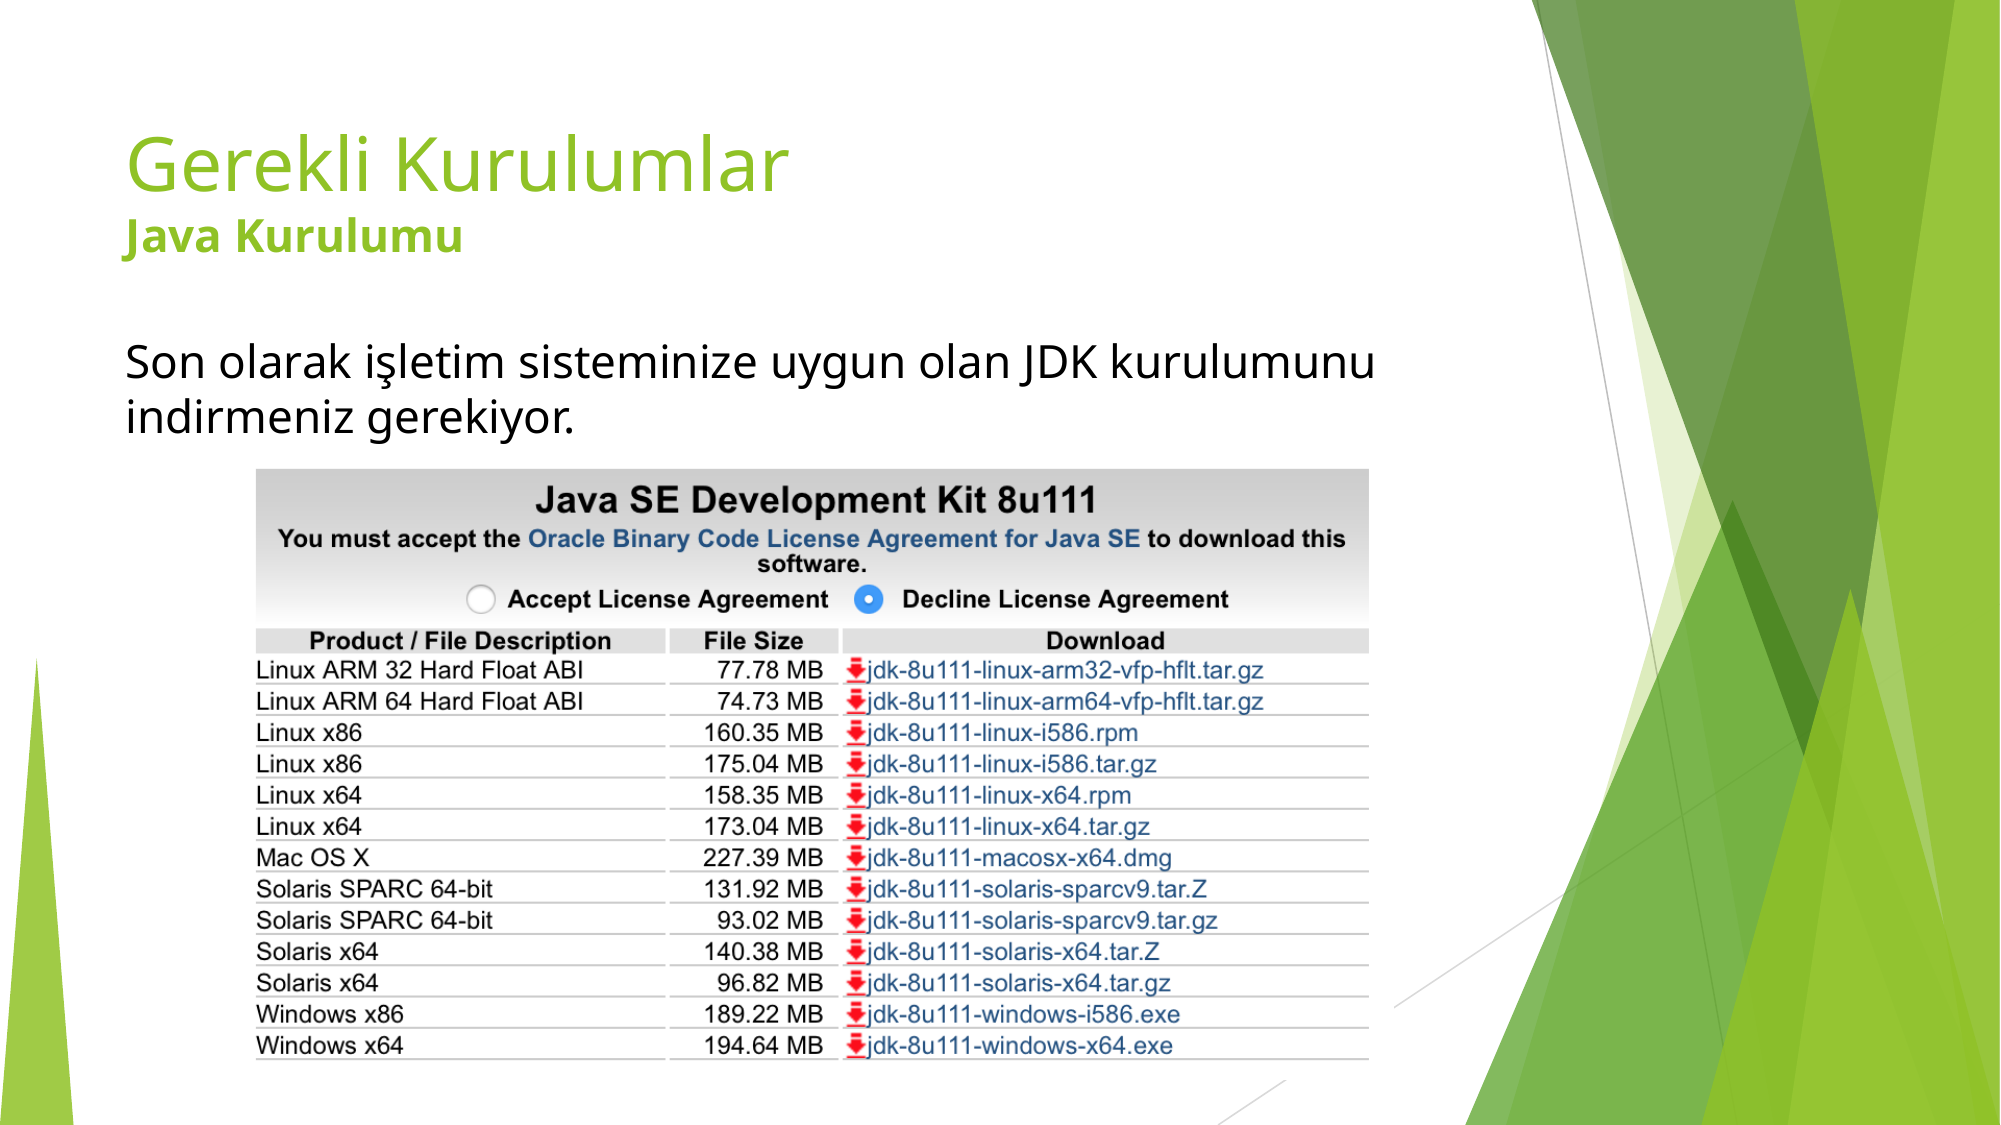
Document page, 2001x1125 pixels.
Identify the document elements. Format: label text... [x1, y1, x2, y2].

picture [233, 448, 1394, 1081]
list Son olarak işletim sisteminize uygun olan JDK kurulumunu indirmeniz gerekiyor. [111, 325, 1522, 963]
title Gerekli Kurulumlar Java Kurulumu [111, 109, 1522, 325]
